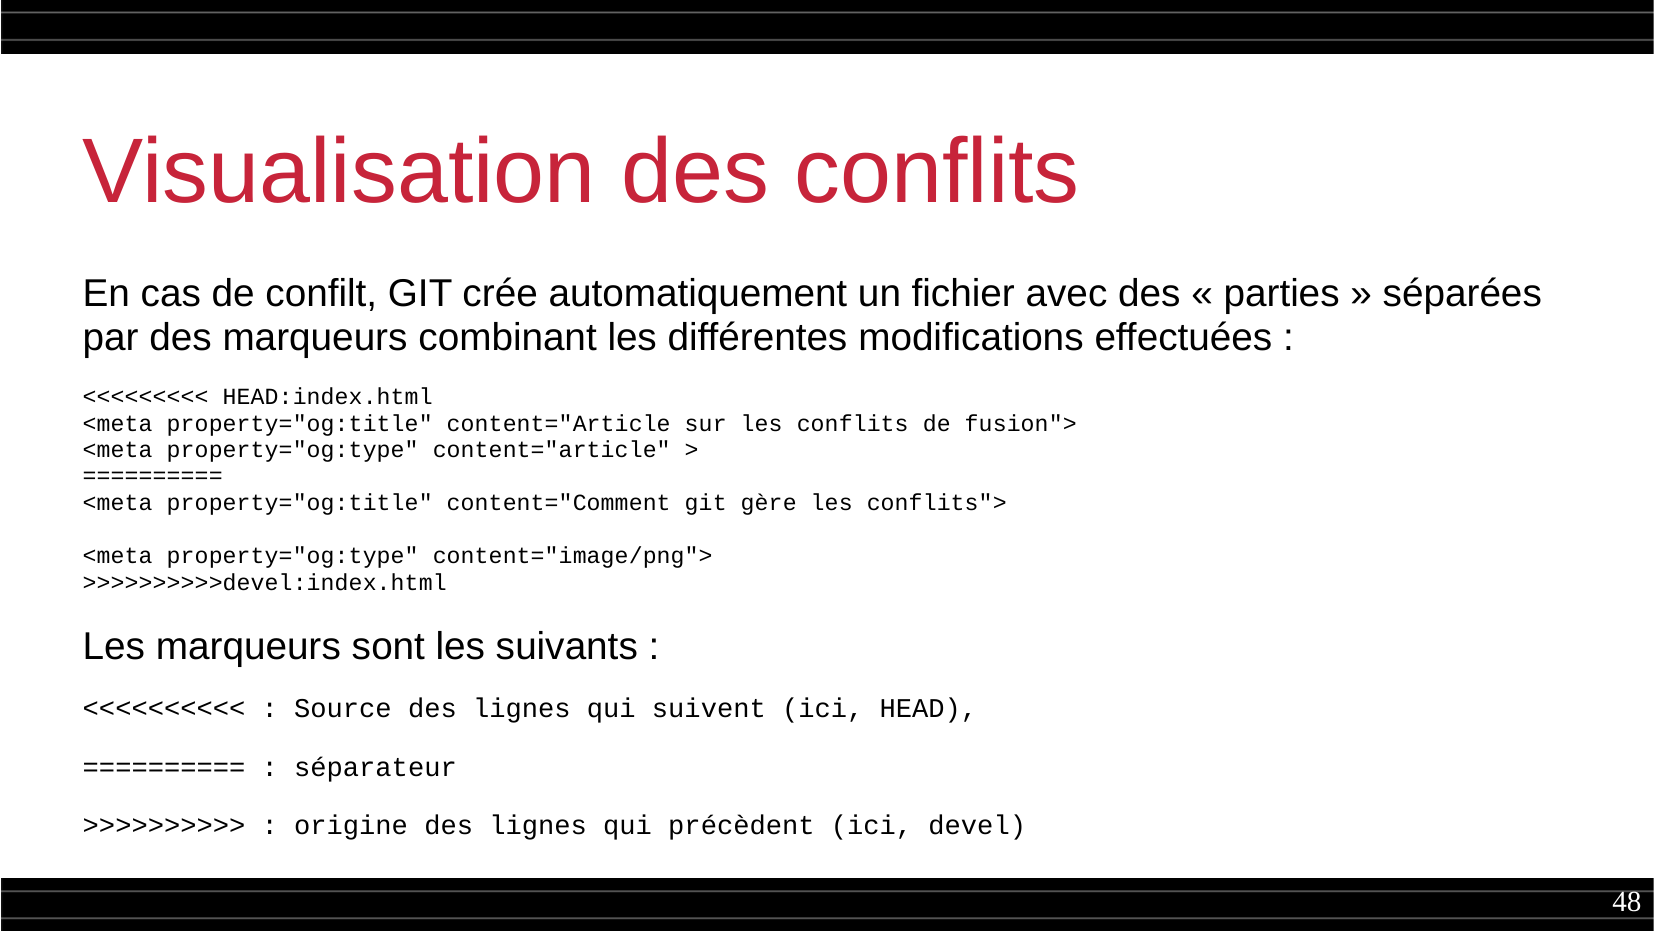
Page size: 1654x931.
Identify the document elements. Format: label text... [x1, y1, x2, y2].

picture [1, 0, 1654, 54]
picture [1, 878, 1654, 931]
title Visualisation des conflits [82, 92, 1571, 249]
list En cas de confilt, GIT crée automatiquement un fichier avec des « parties » séparées par des marqueurs combinant les différentes modifications effectuées : <<<<<<<<< HEAD:index.html <meta property="og:title" content="Article sur les conflits de fusion"> <meta property="og:type" content="article" > ========== <meta property="og:title" content="Comment git gère les conflits"> <meta property="og:type" content="image/png"> >>>>>>>>>>devel:index.html Les marqueurs sont les suivants : <<<<<<<<<< : Source des lignes qui suivent (ici, HEAD), ========== : séparateur >>>>>>>>>> : origine des lignes qui précèdent (ici, devel) [82, 271, 1571, 851]
